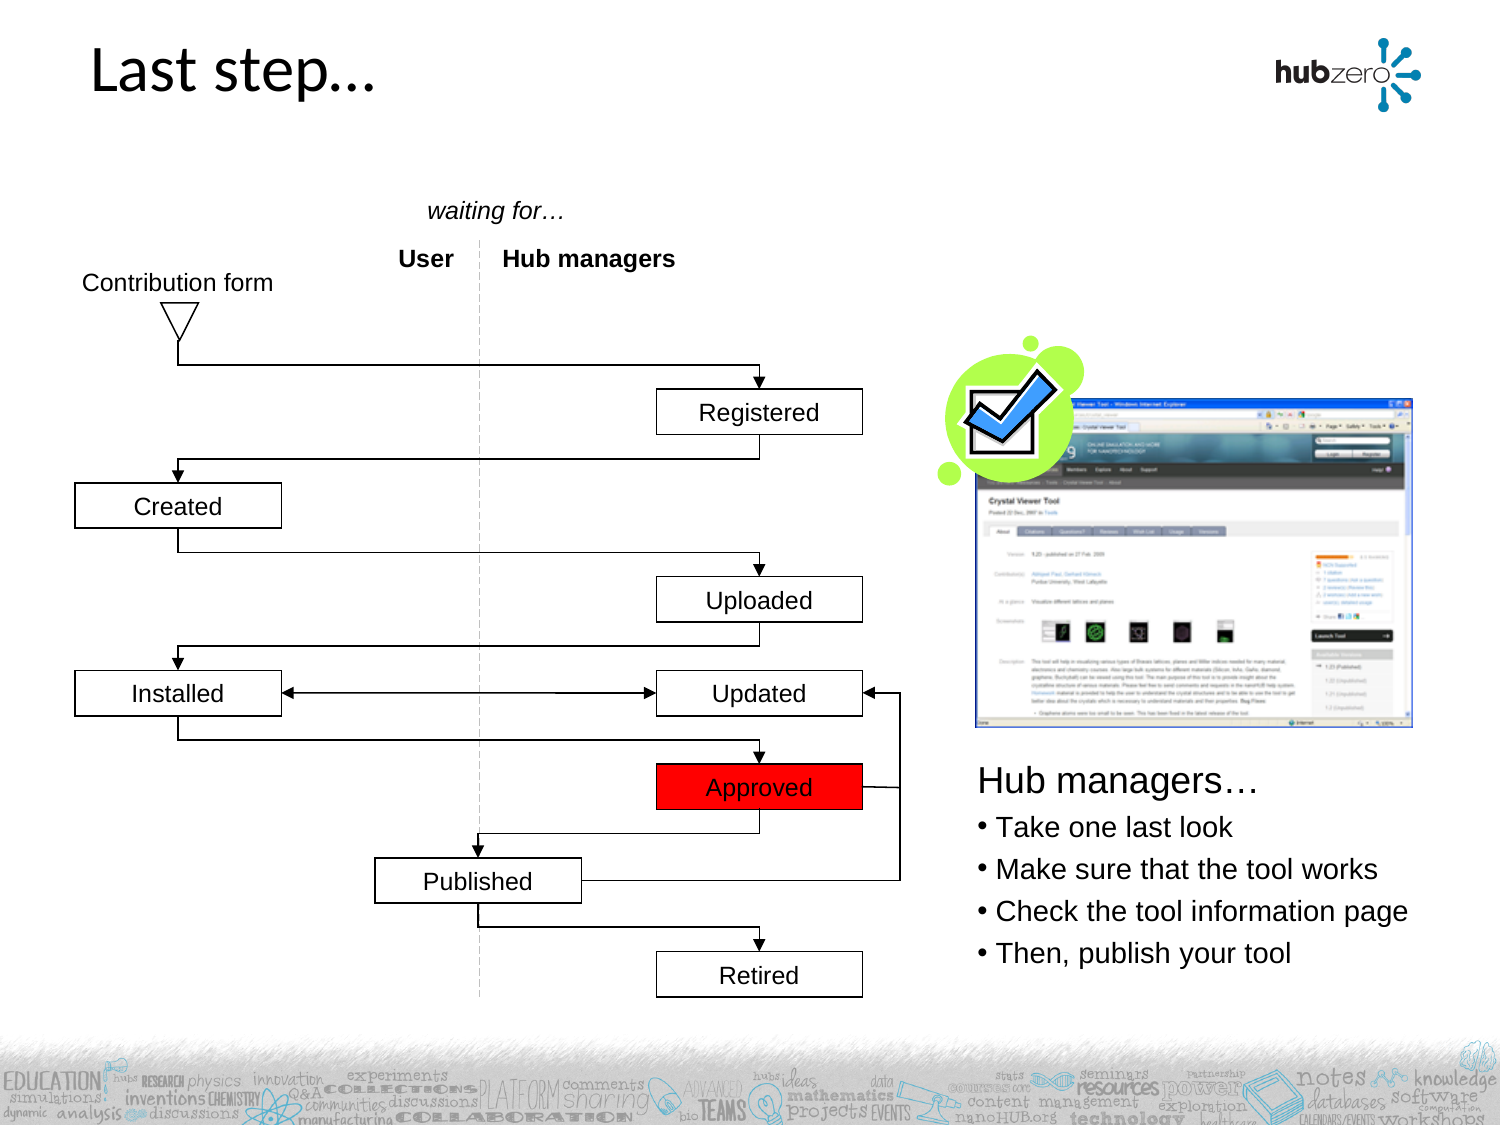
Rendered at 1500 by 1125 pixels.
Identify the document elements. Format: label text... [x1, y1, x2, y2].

text_box Updated [656, 670, 863, 716]
text_box Uploaded [656, 576, 863, 622]
text_box Retired [656, 951, 863, 997]
picture [937, 335, 1413, 728]
title Last step… [75, 12, 1249, 118]
text_box Contribution form [12, 259, 344, 316]
text_box Hub managers [487, 234, 726, 291]
text_box Approved [656, 764, 863, 810]
text_box waiting for… [337, 187, 657, 244]
text_box User [318, 234, 469, 291]
text_box Published [374, 857, 582, 904]
picture [0, 1034, 1500, 1125]
text_box Installed [74, 670, 282, 716]
text_box Registered [656, 389, 863, 435]
text_box Hub managers… Take one last look Make sure that the tool works Check the tool information page Then, publish your tool [962, 748, 1441, 978]
picture [1272, 35, 1424, 115]
text_box Created [74, 482, 282, 529]
